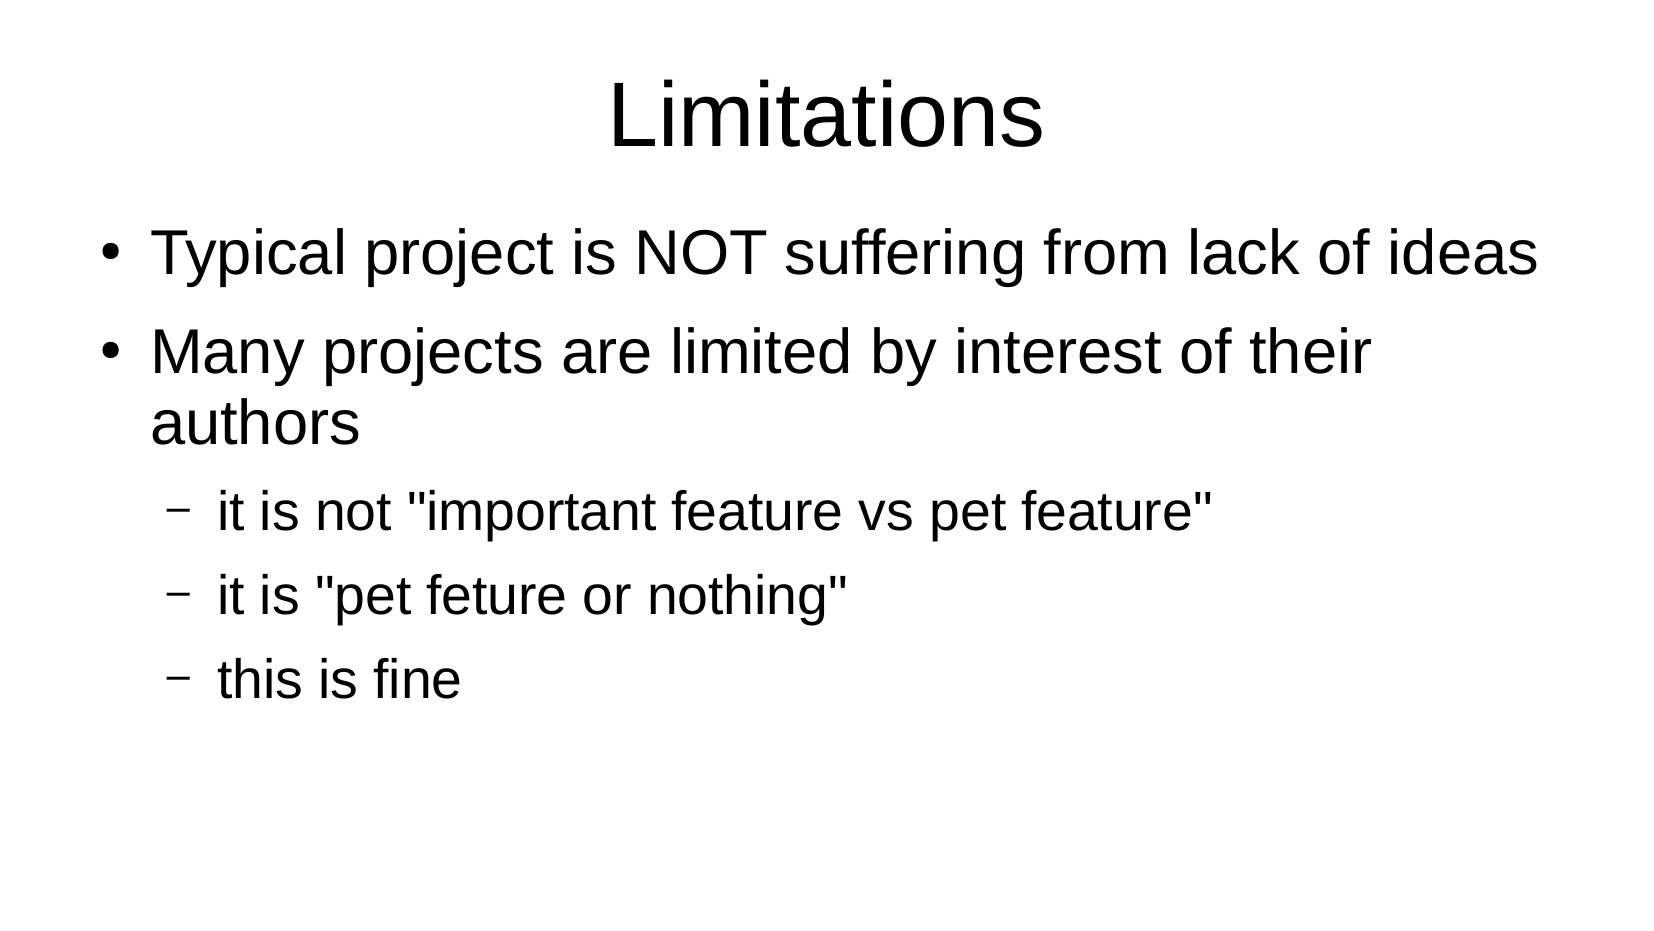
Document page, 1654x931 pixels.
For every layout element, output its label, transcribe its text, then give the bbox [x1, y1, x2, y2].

list Typical project is NOT suffering from lack of ideas Many projects are limited by interest of their authors it is not "important feature vs pet feature" it is "pet feture or nothing" this is fine [82, 217, 1571, 758]
title Limitations [82, 37, 1571, 193]
